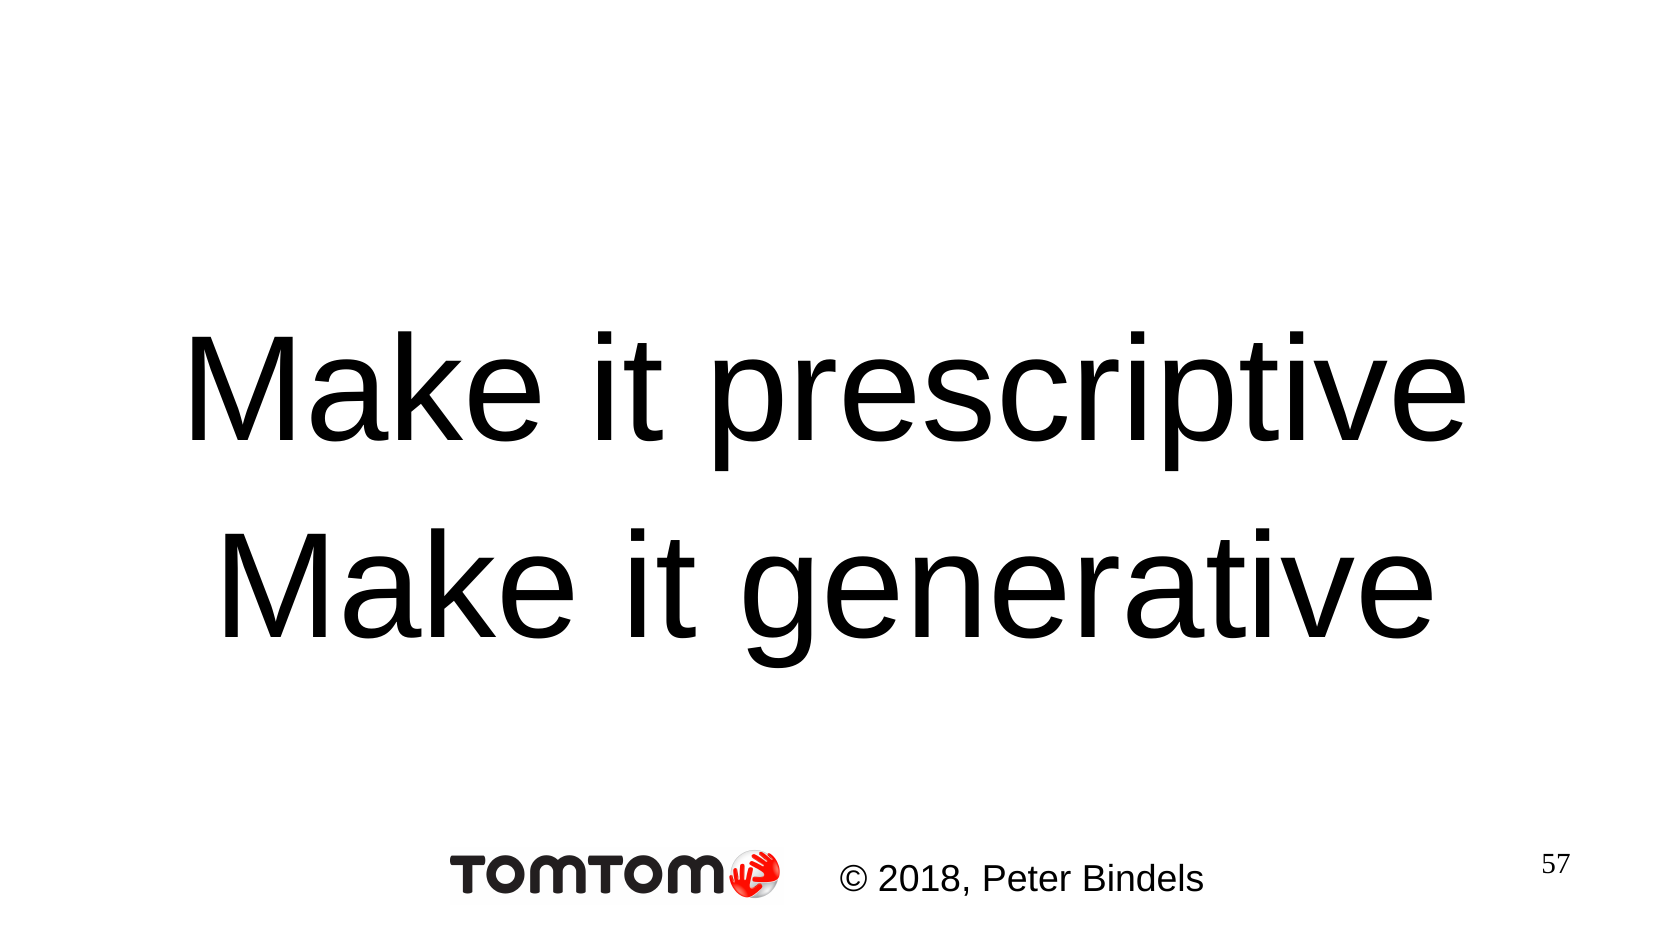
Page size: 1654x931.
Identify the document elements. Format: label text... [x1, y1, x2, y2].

picture [450, 847, 784, 905]
list Make it prescriptive Make it generative [82, 217, 1571, 758]
